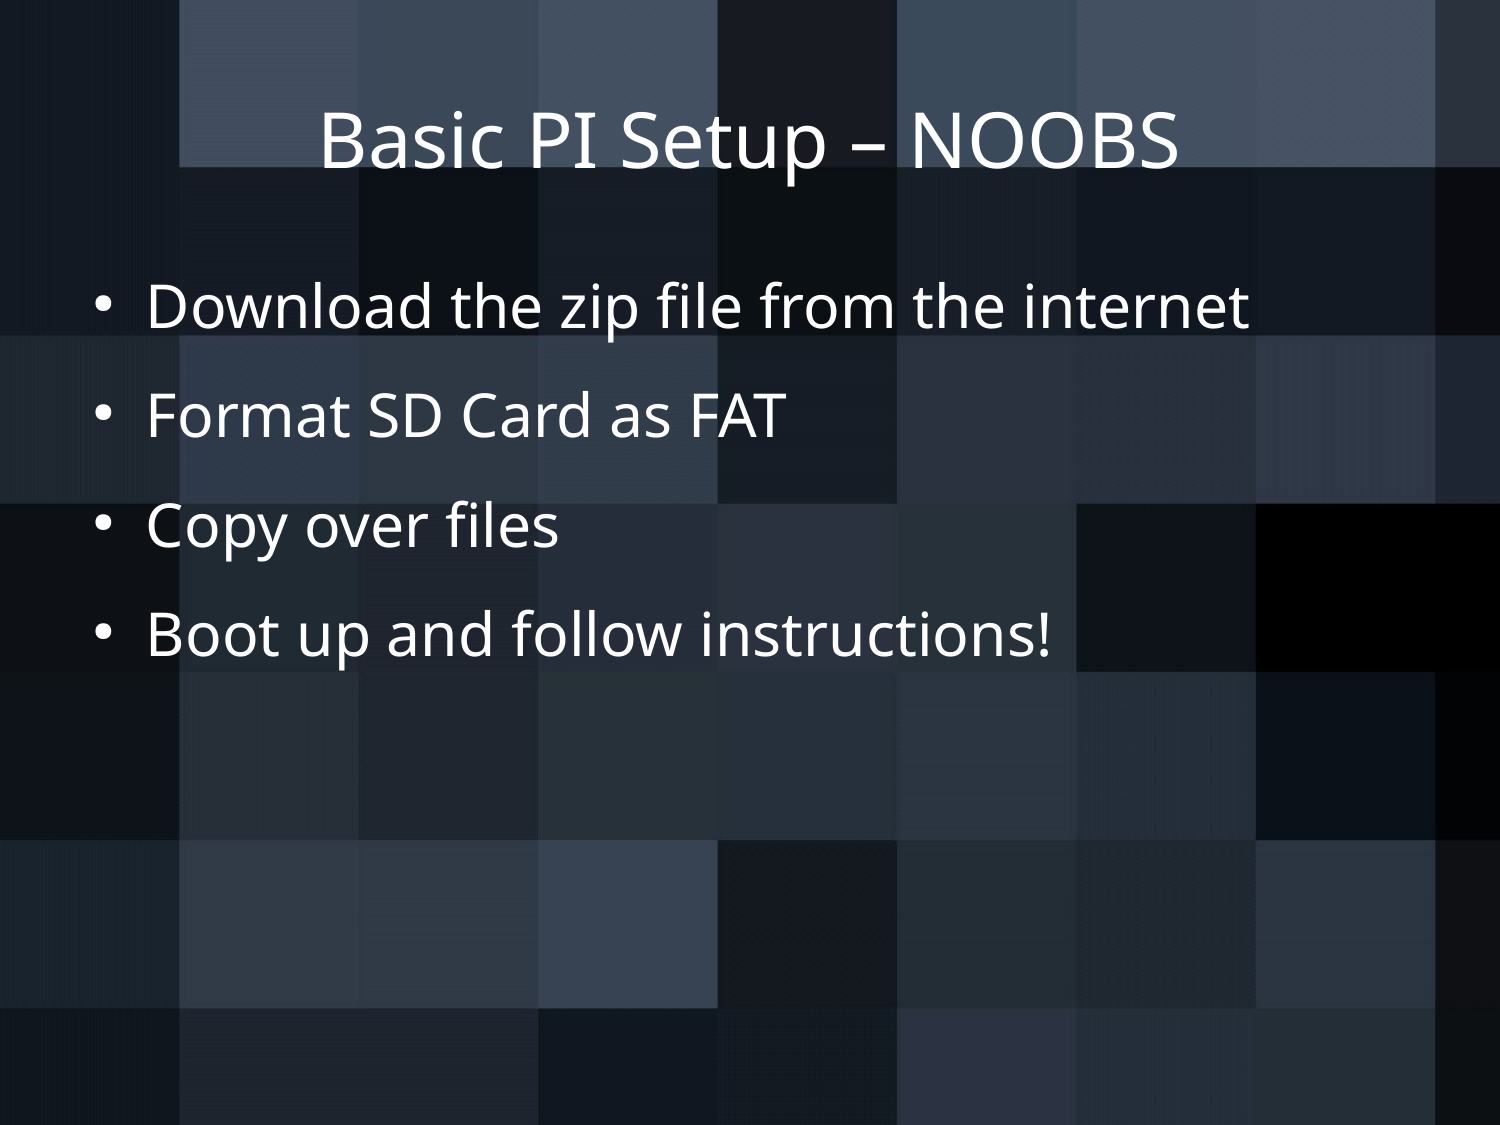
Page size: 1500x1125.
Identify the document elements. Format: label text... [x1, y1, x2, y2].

picture [0, 0, 1500, 1125]
list Download the zip file from the internet Format SD Card as FAT Copy over files Boot up and follow instructions! [75, 263, 1425, 916]
title Basic PI Setup – NOOBS [75, 44, 1425, 233]
